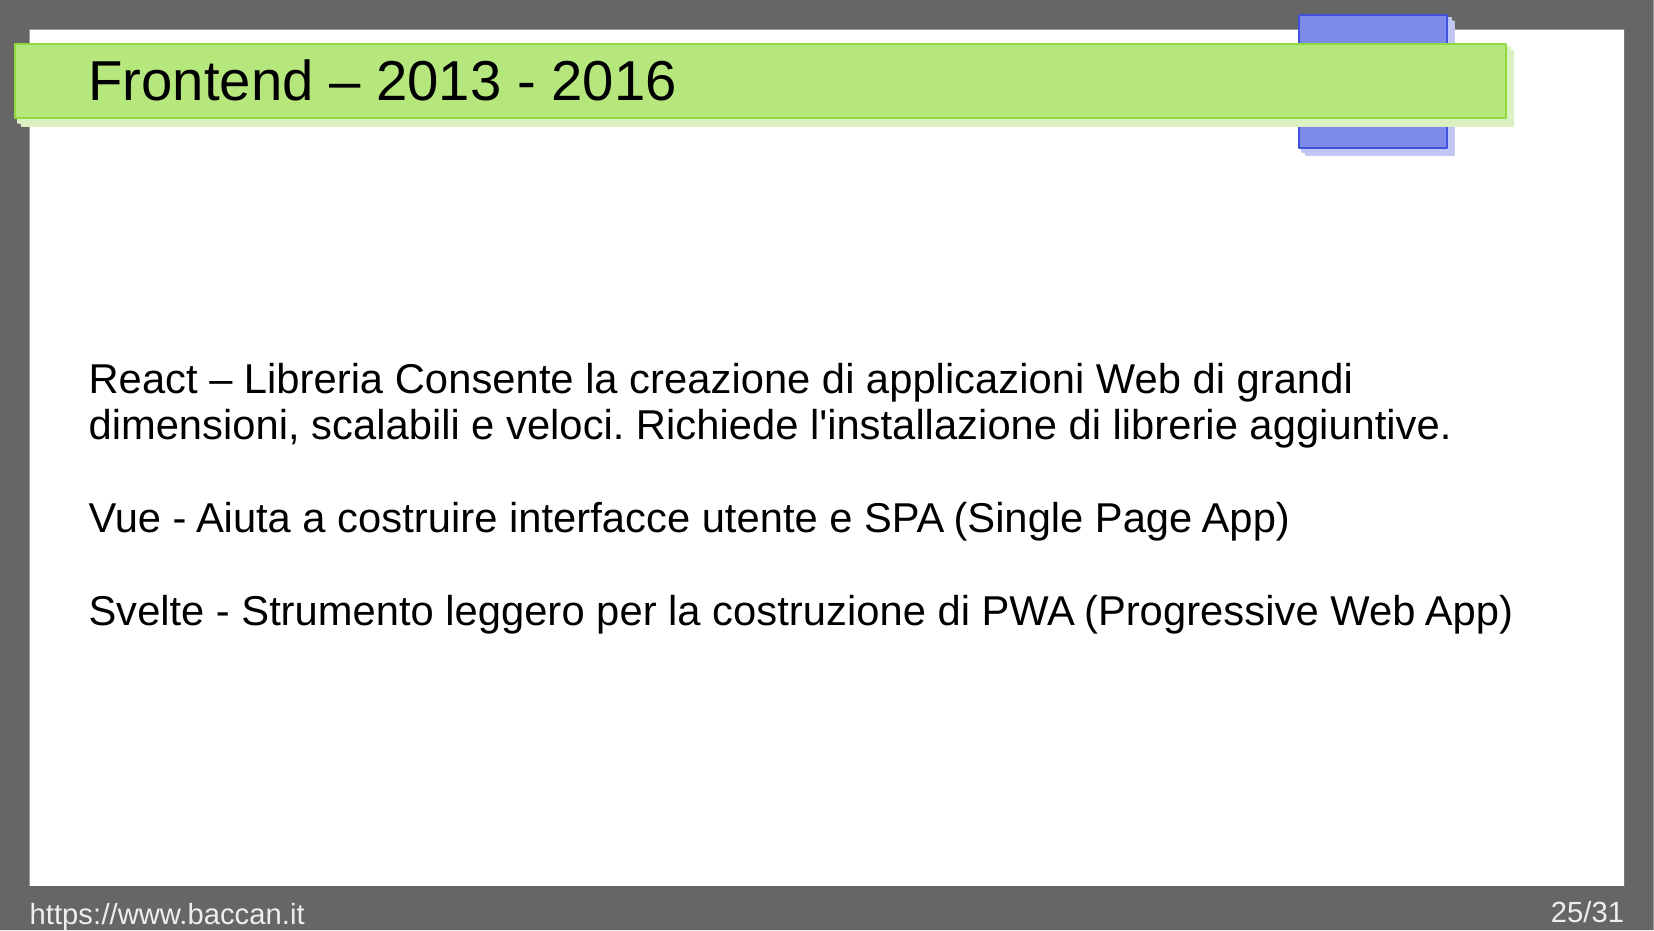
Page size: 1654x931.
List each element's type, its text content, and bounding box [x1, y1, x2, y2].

text_box React – Libreria Consente la creazione di applicazioni Web di grandi dimensioni, scalabili e veloci. Richiede l'installazione di librerie aggiuntive. Vue - Aiuta a costruire interfacce utente e SPA (Single Page App) Svelte - Strumento leggero per la costruzione di PWA (Progressive Web App) [88, 169, 1565, 821]
title Frontend – 2013 - 2016 [88, 44, 1506, 119]
